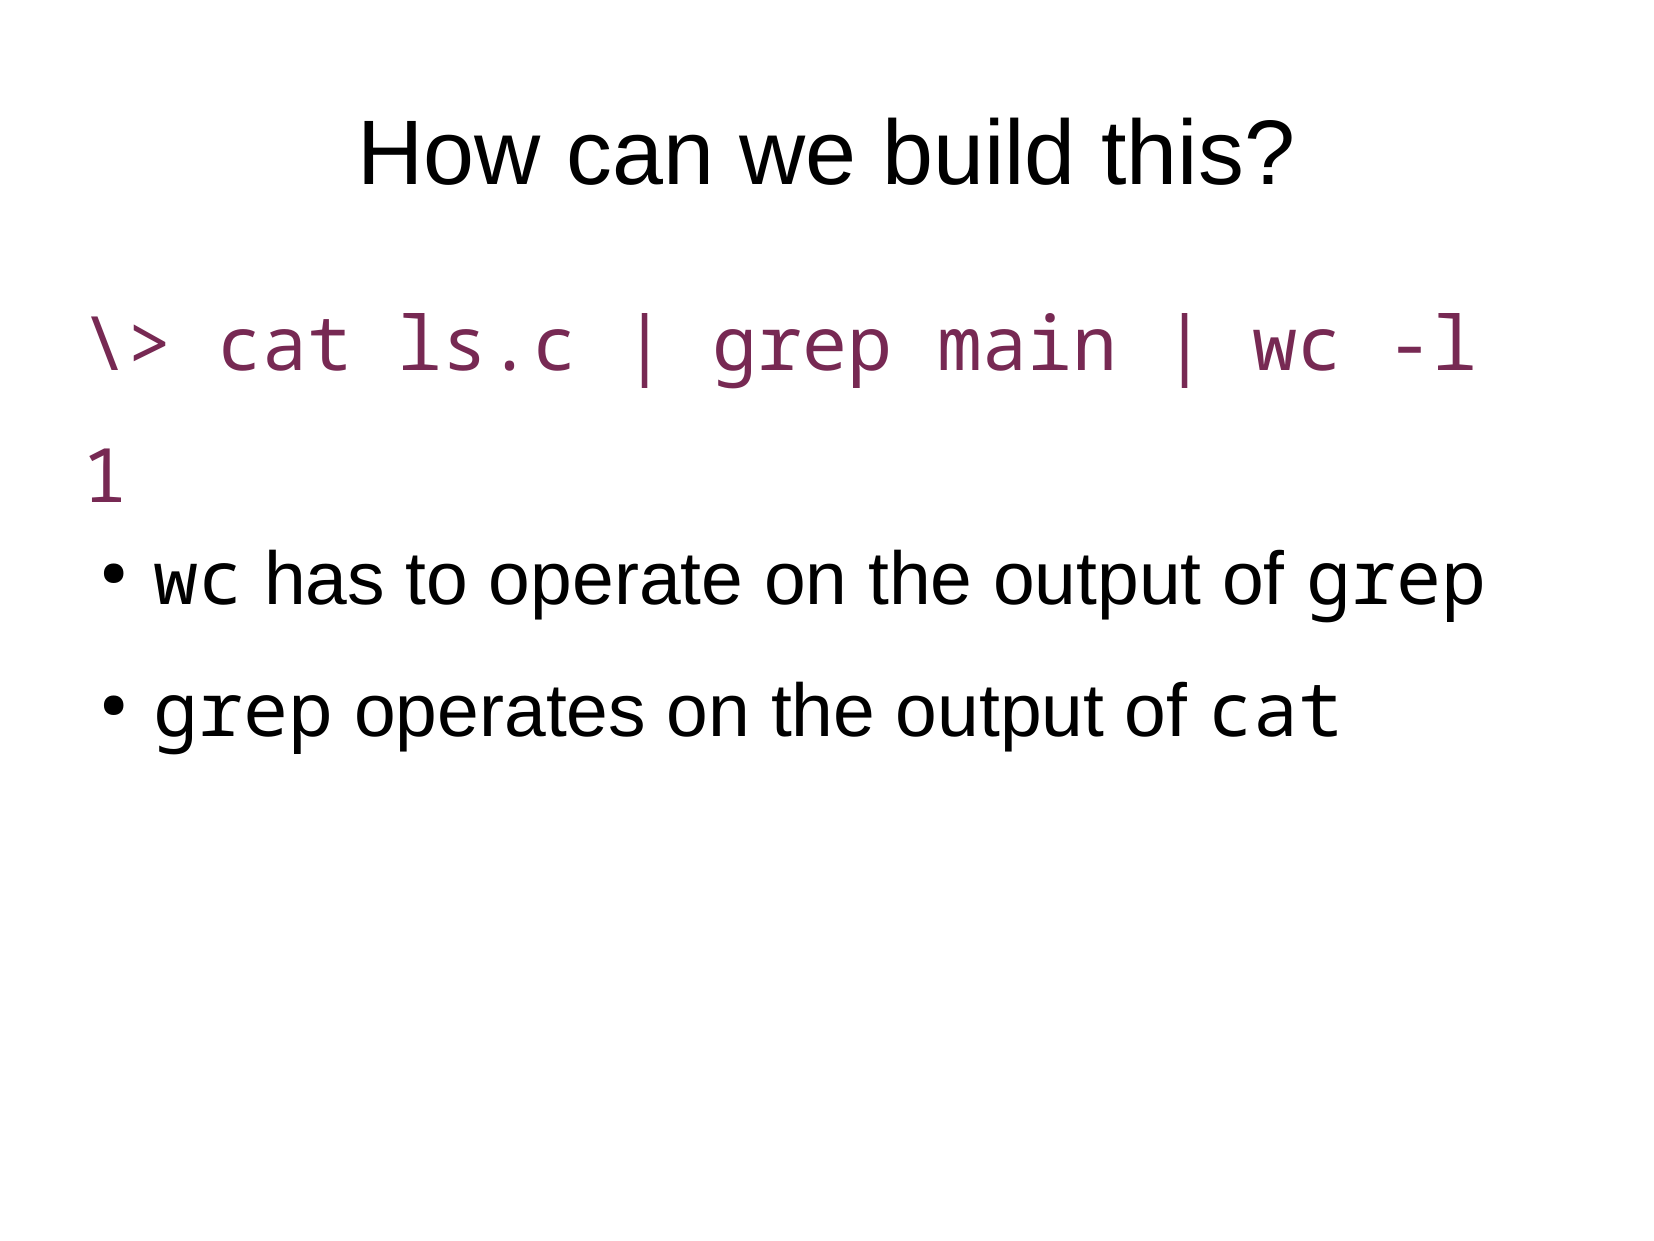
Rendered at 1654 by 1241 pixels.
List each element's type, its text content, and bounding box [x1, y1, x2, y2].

list \> cat ls.c | grep main | wc -l 1 wc has to operate on the output of grep grep operates on the output of cat [82, 290, 1571, 976]
title How can we build this? [82, 49, 1571, 257]
